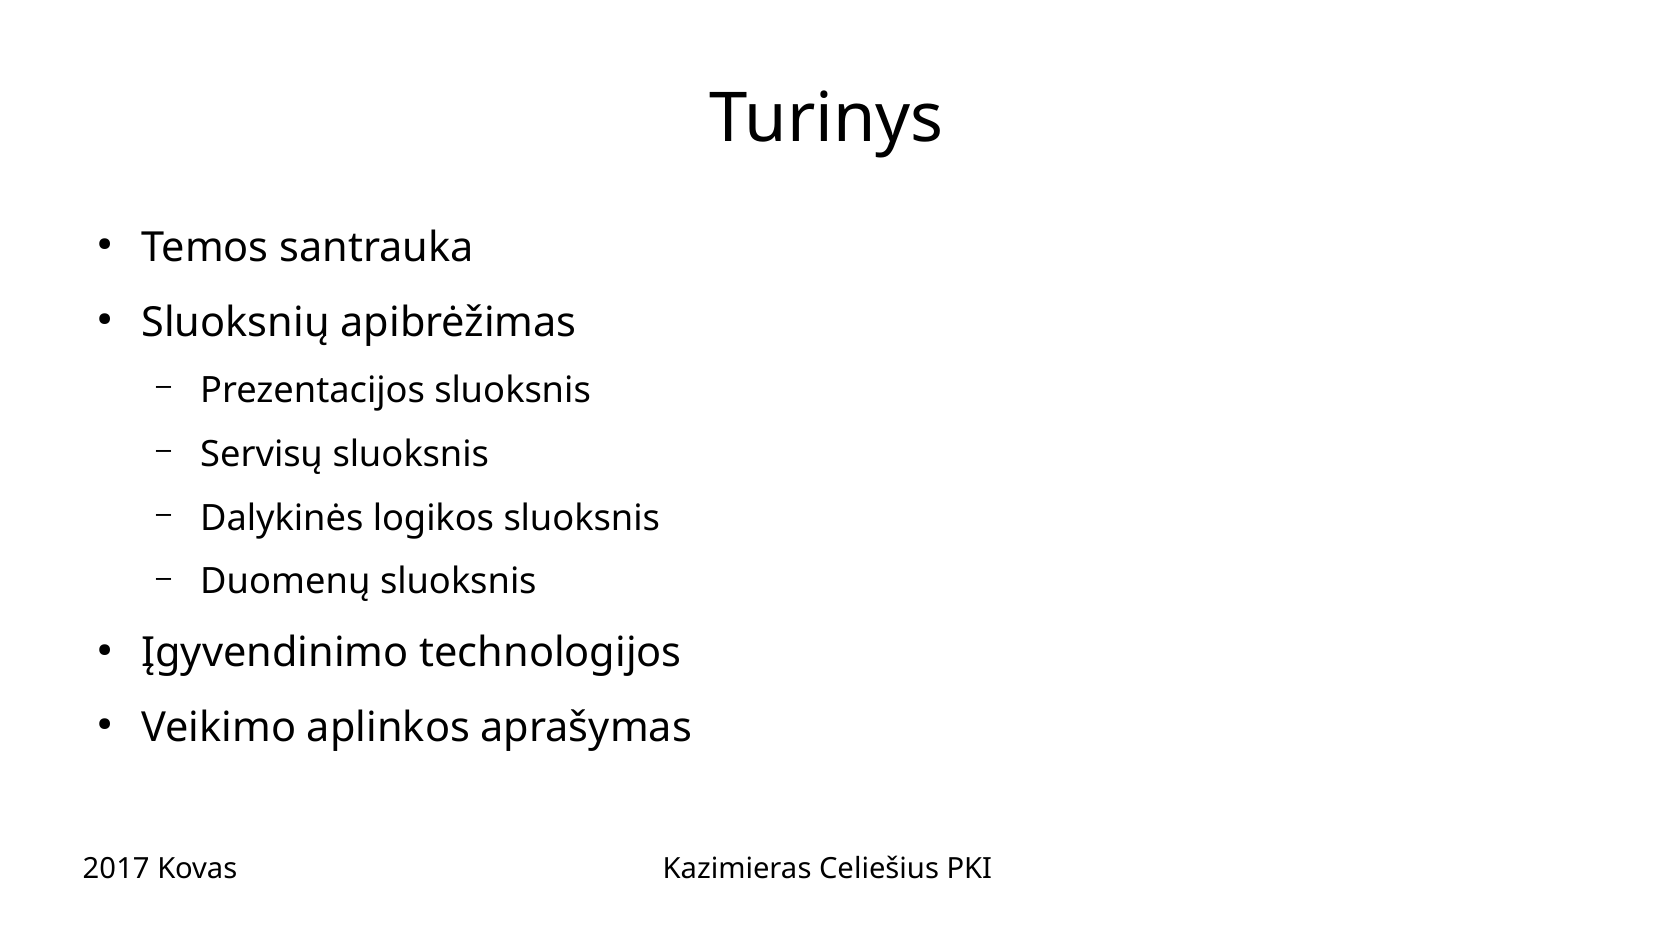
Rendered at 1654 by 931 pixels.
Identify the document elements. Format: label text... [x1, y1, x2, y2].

title Turinys [82, 37, 1571, 193]
list Temos santrauka Sluoksnių apibrėžimas Prezentacijos sluoksnis Servisų sluoksnis Dalykinės logikos sluoksnis Duomenų sluoksnis Įgyvendinimo technologijos Veikimo aplinkos aprašymas [82, 217, 1571, 757]
